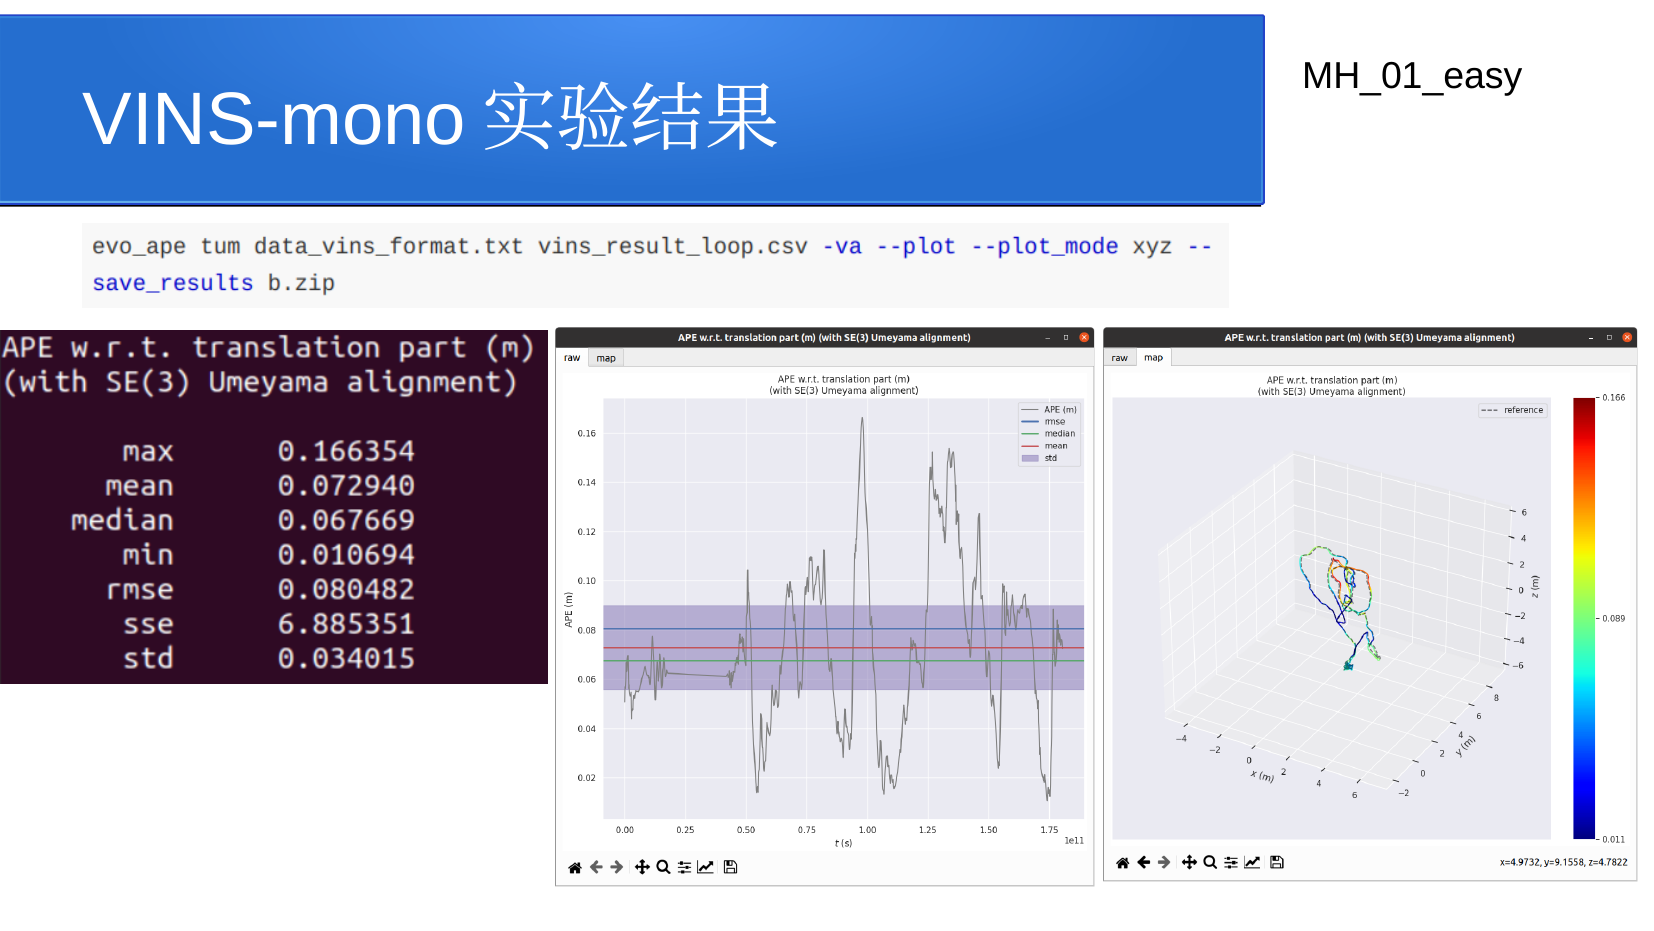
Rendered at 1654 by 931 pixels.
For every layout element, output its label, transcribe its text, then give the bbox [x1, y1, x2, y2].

title VINS-mono实验结果 [82, 35, 1235, 189]
picture [550, 323, 1642, 891]
text_box MH_01_easy [1287, 47, 1595, 105]
picture [82, 223, 1229, 308]
picture [0, 330, 548, 684]
